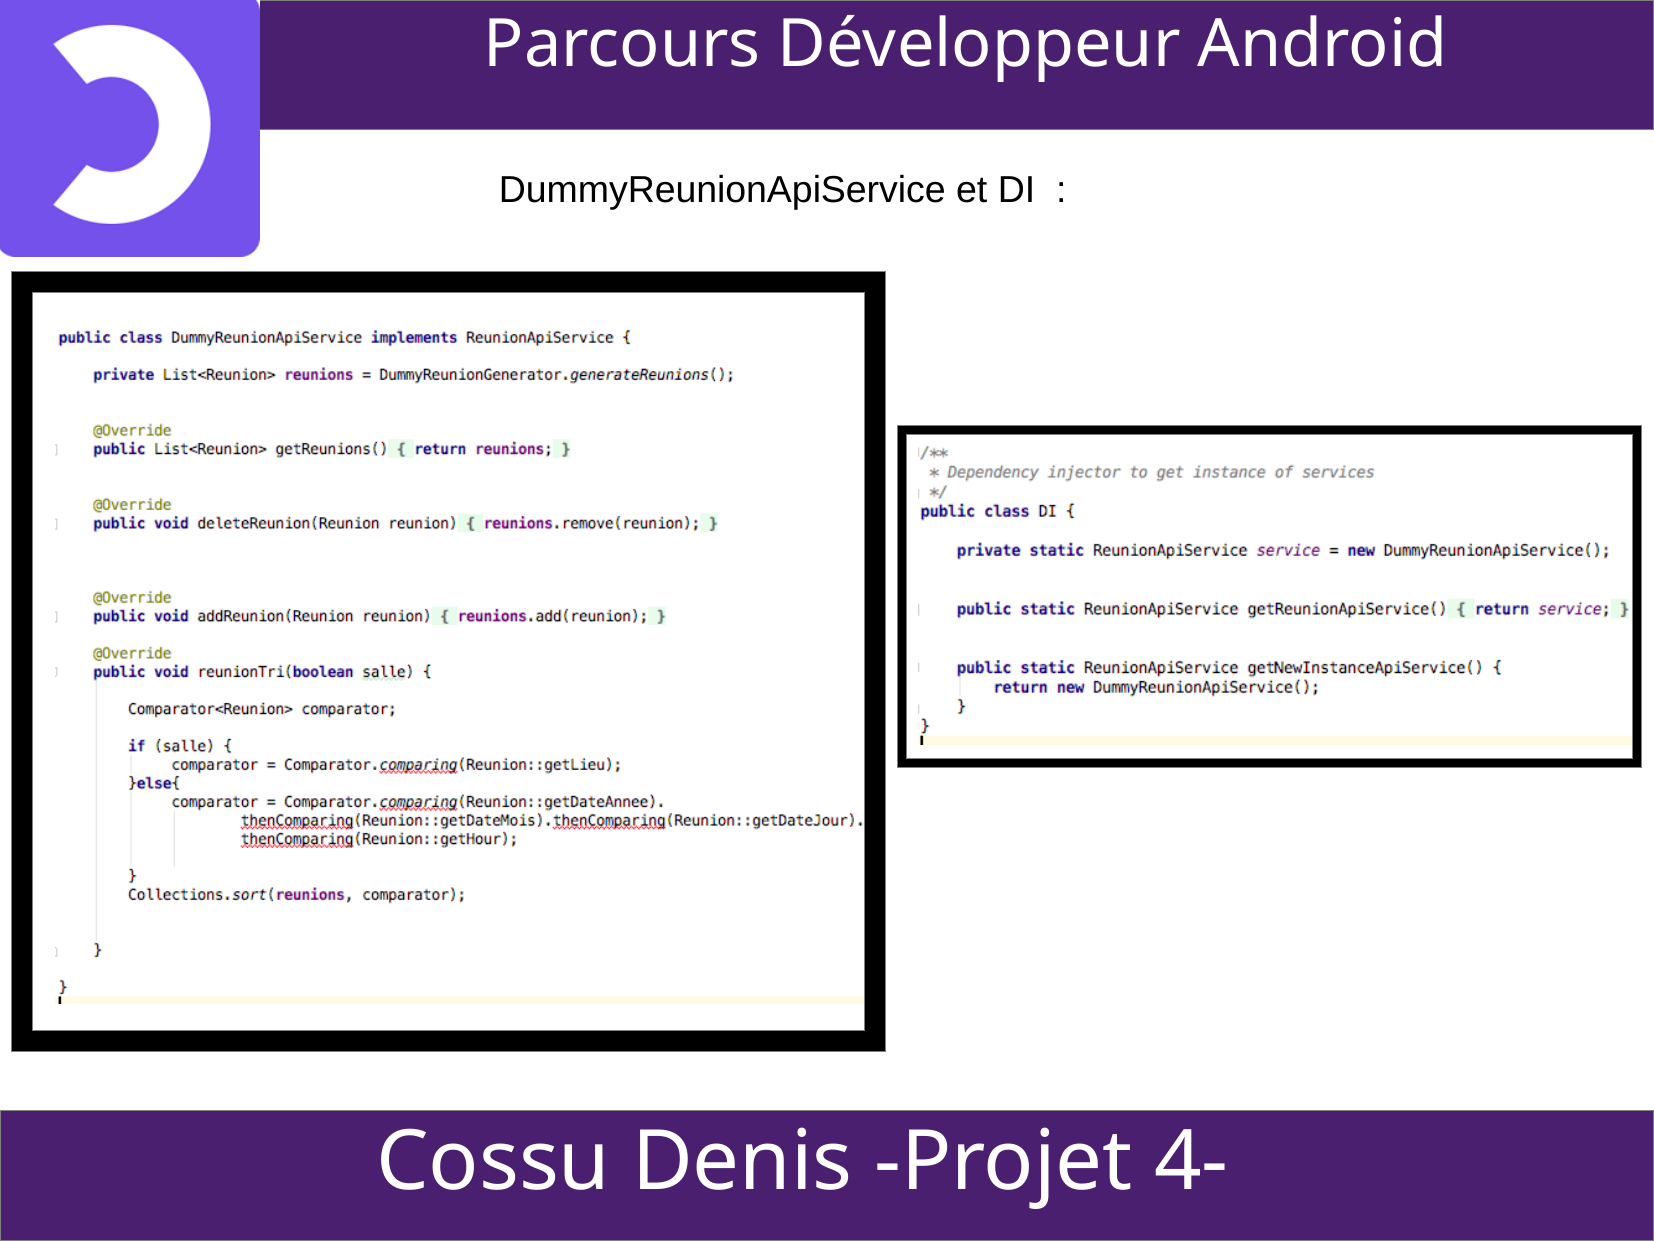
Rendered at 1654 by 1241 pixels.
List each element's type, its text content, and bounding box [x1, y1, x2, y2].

text_box [11, 271, 886, 1052]
picture [55, 328, 864, 1004]
picture [918, 436, 1632, 745]
picture [0, 0, 260, 257]
text_box [897, 425, 1642, 768]
text_box DummyReunionApiService et DI : [484, 161, 1371, 260]
